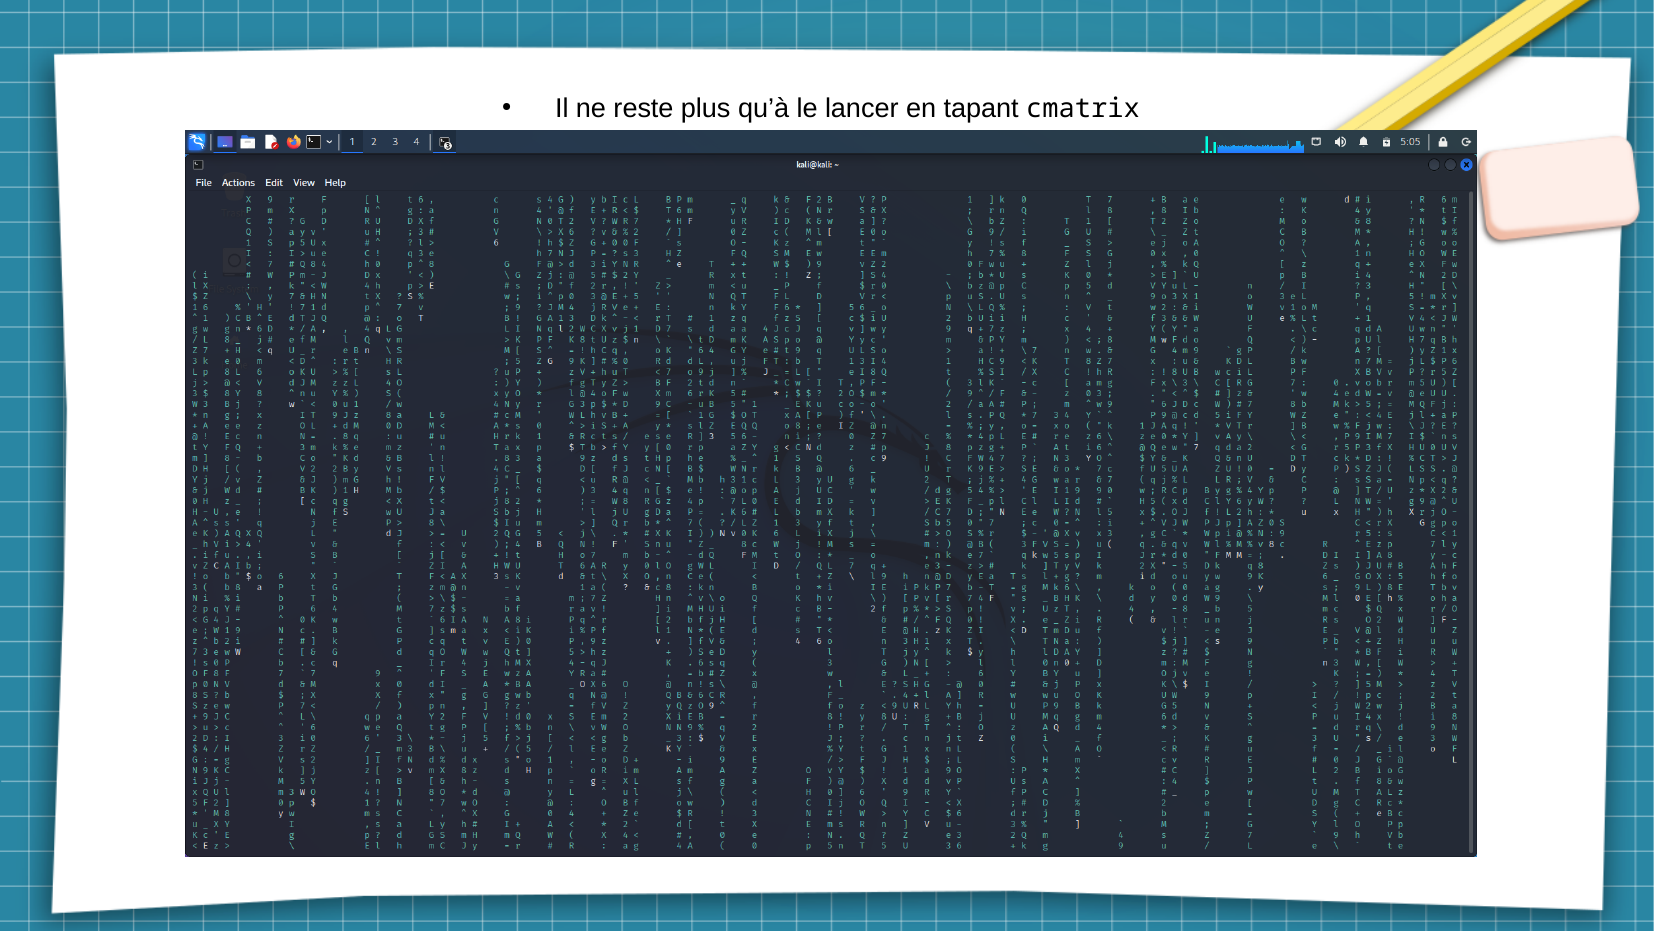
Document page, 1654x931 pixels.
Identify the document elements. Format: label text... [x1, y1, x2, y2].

title Il ne reste plus qu’à le lancer en tapant cmatrix [59, 66, 1565, 148]
picture [0, 0, 1654, 931]
